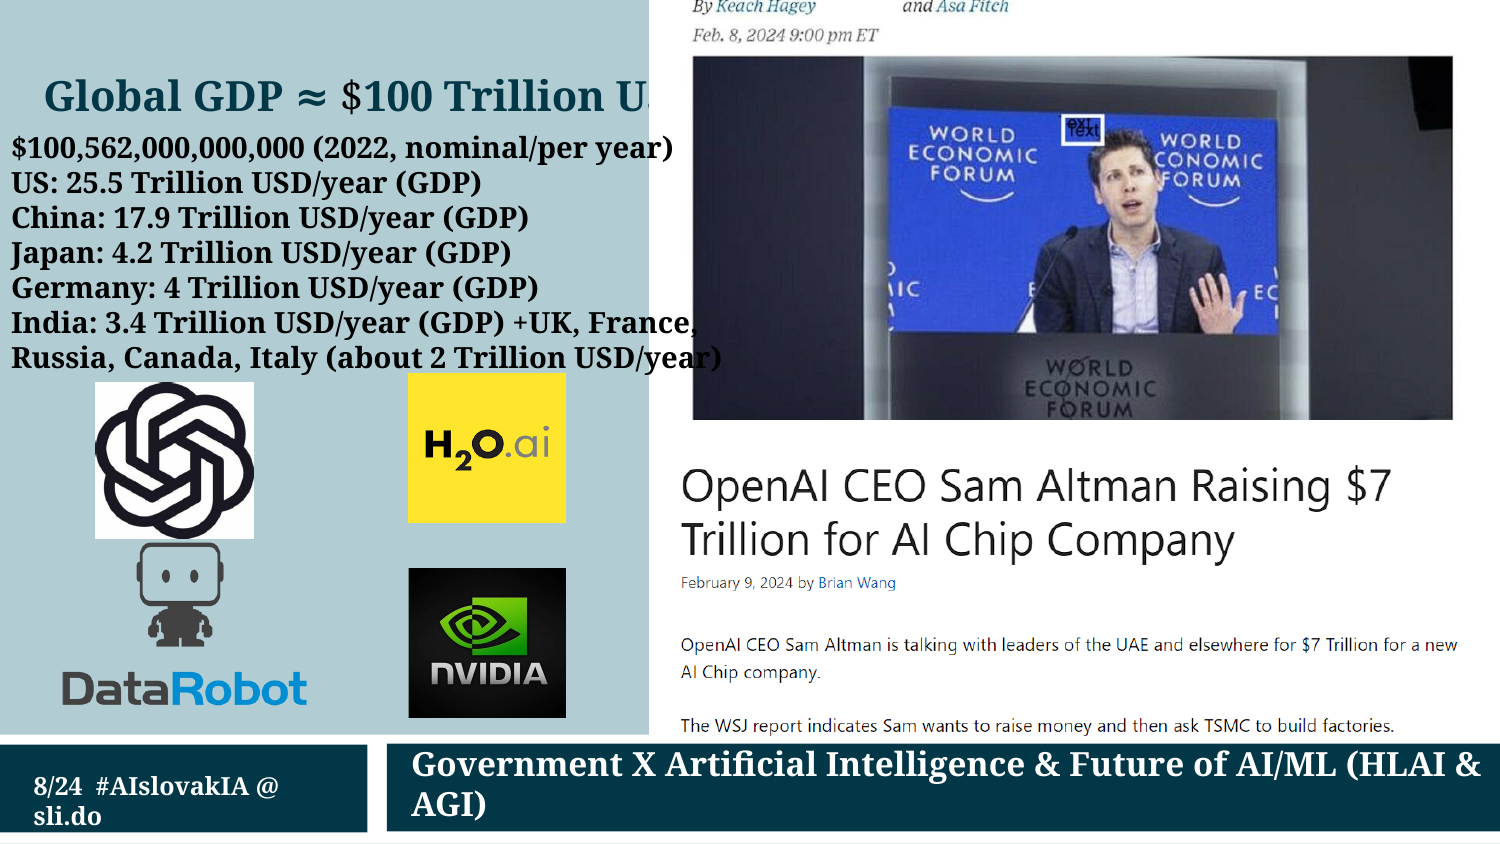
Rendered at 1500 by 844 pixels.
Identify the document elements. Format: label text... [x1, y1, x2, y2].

picture [0, 403, 368, 744]
text_box 8/24 #AIslovakIA @ sli.do [22, 764, 362, 808]
picture [648, 0, 1500, 740]
picture [408, 568, 566, 718]
text_box $100,562,000,000,000 (2022, nominal/per year) US: 25.5 Trillion USD/year (GDP) China: 17.9 Trillion USD/year (GDP) Japan: 4.2 Trillion USD/year (GDP) Germany: 4 Trillion USD/year (GDP) India: 3.4 Trillion USD/year (GDP) +UK, France, Russia, Canada, Italy (about 2 Trillion USD/year) [0, 124, 1459, 403]
text_box Global GDP ≈ $100 Trillion USD [32, 33, 649, 124]
text_box Government X Artificial Intelligence & Future of AI/ML (HLAI & AGI) [400, 740, 1500, 826]
picture [408, 403, 566, 523]
